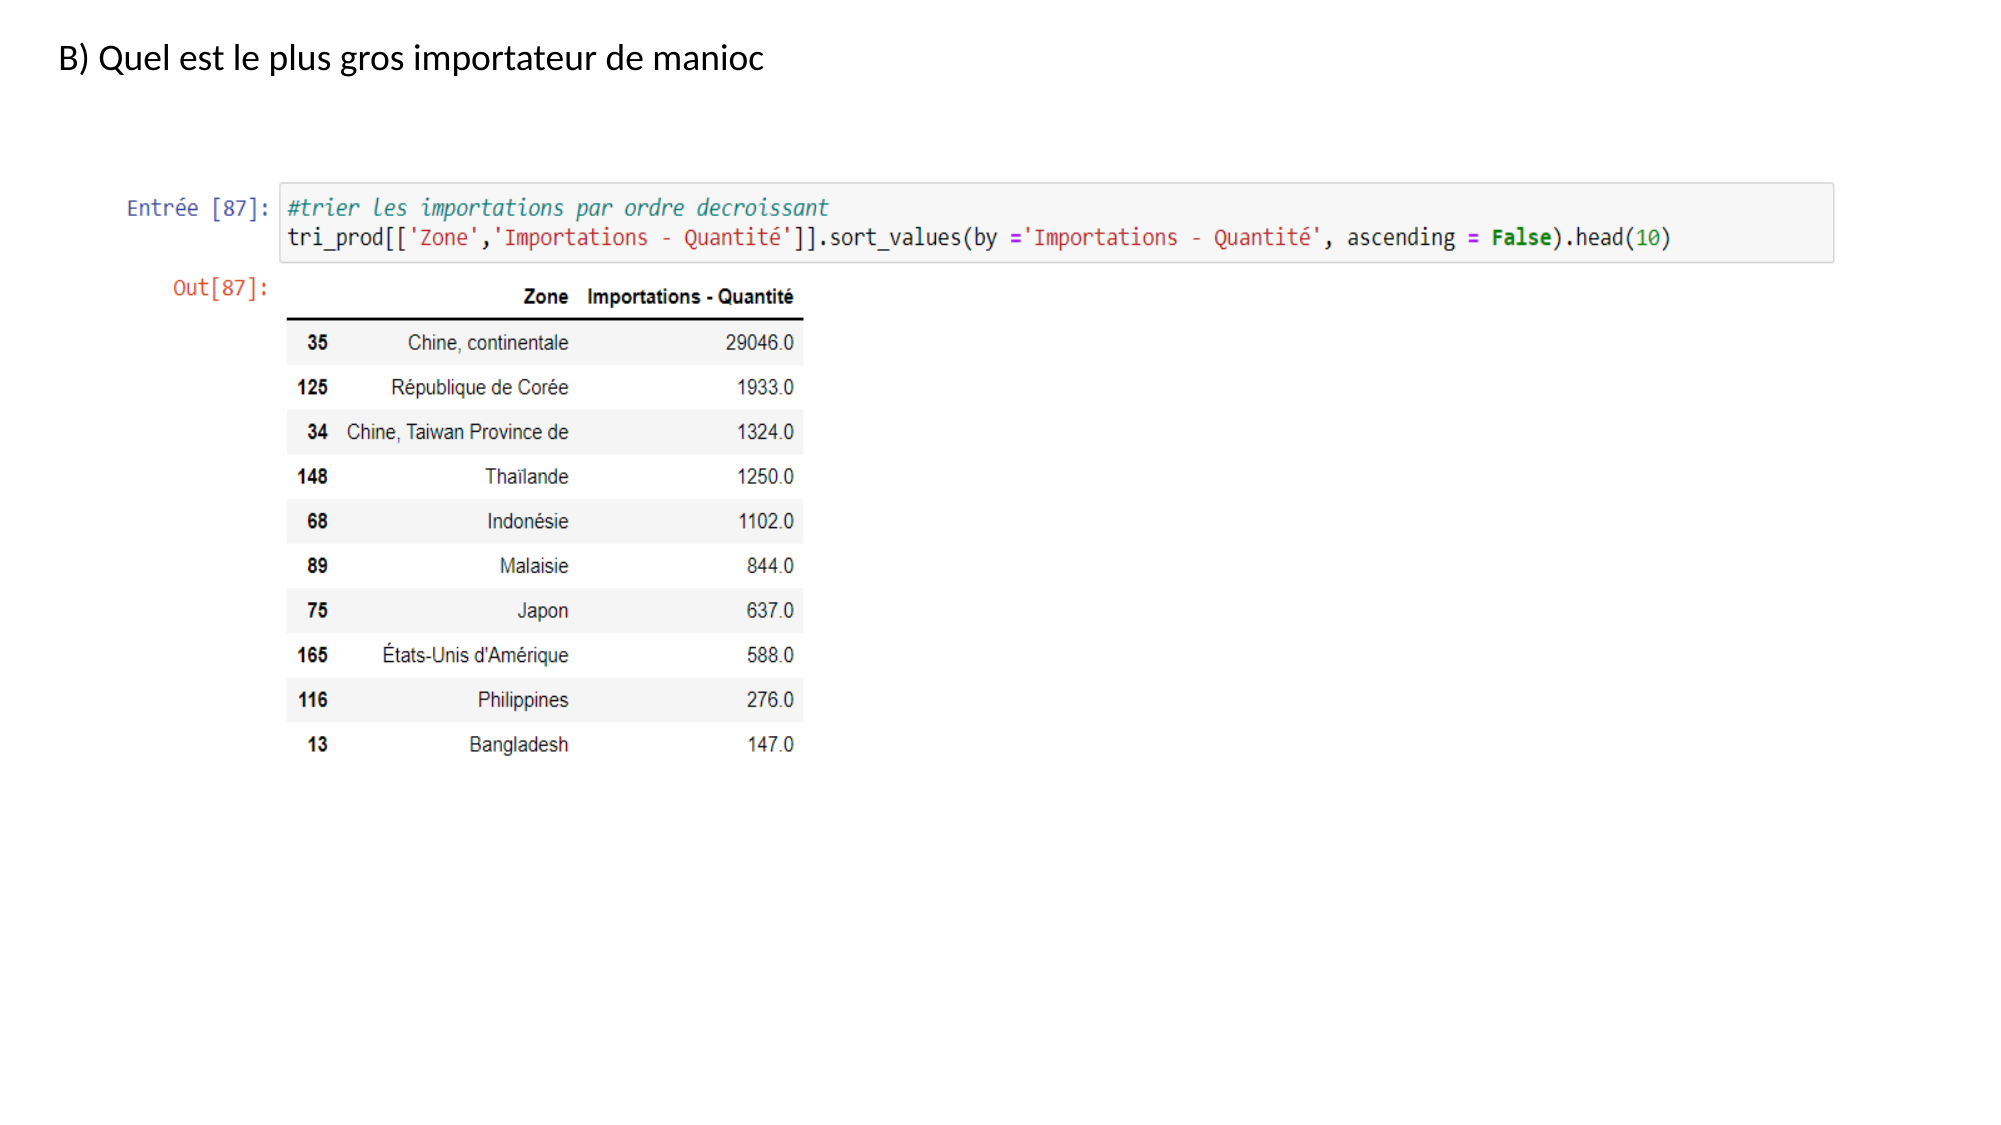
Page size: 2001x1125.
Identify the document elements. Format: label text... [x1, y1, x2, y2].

text_box B) Quel est le plus gros importateur de manioc [43, 25, 1632, 86]
picture [103, 156, 1842, 795]
